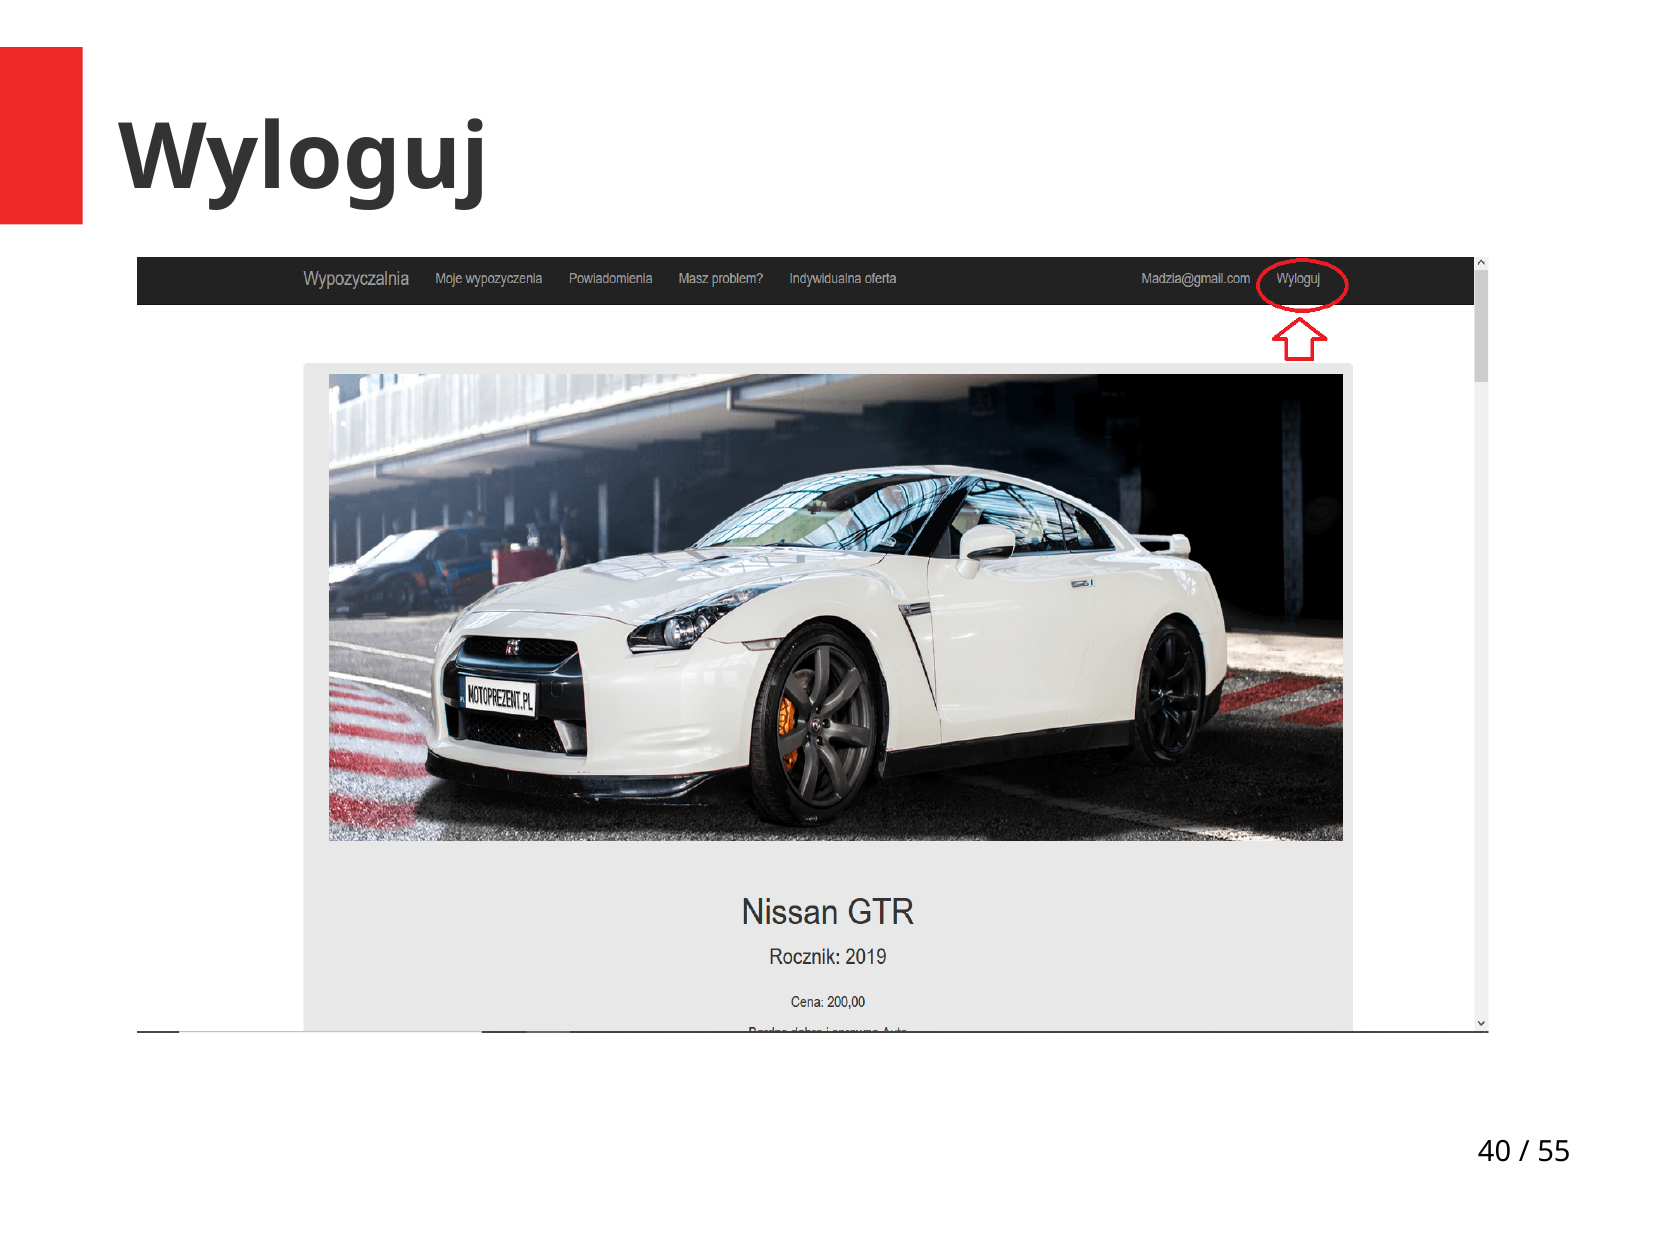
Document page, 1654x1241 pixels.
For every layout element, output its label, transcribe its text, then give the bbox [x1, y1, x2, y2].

title Wyloguj [118, 49, 1571, 257]
picture [137, 257, 1489, 1134]
